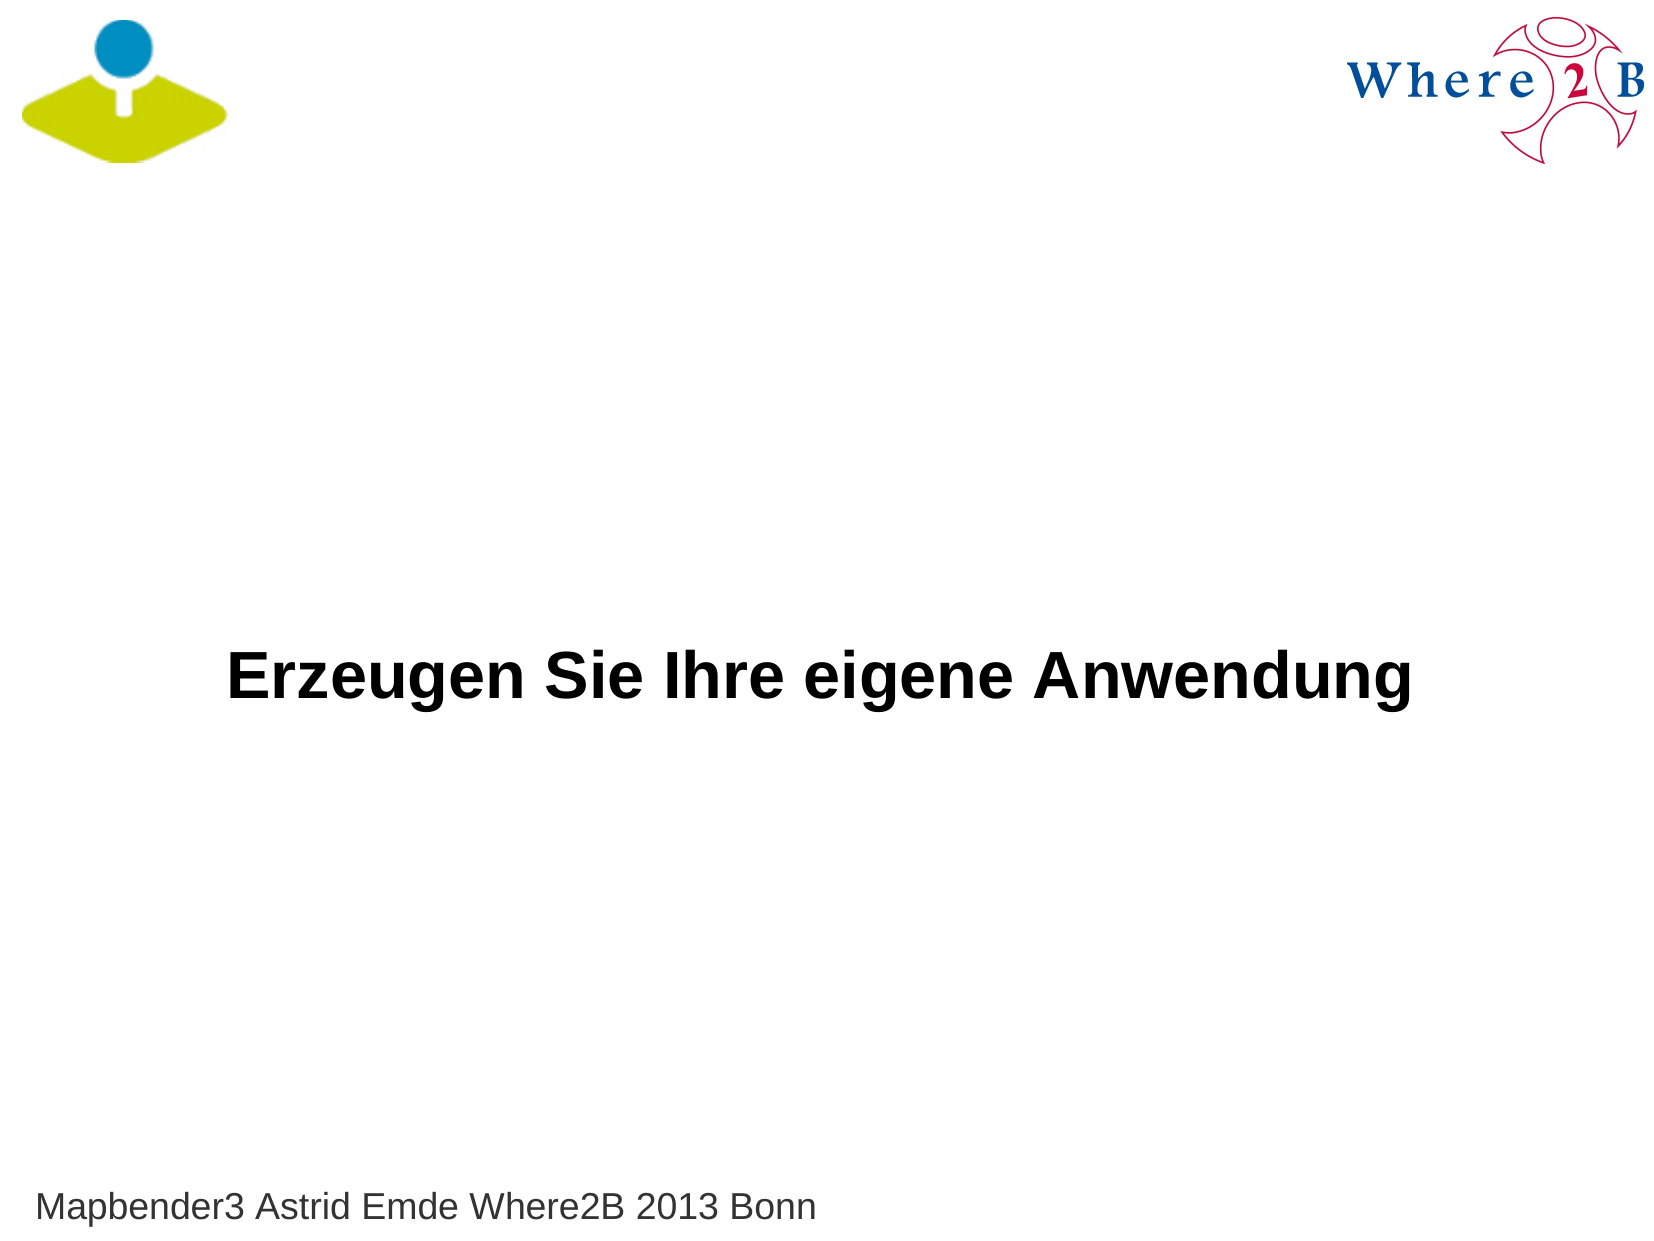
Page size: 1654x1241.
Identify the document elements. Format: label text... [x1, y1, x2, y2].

picture [22, 20, 231, 163]
subtitle Erzeugen Sie Ihre eigene Anwendung [76, 177, 1565, 1173]
picture [1347, 17, 1644, 164]
